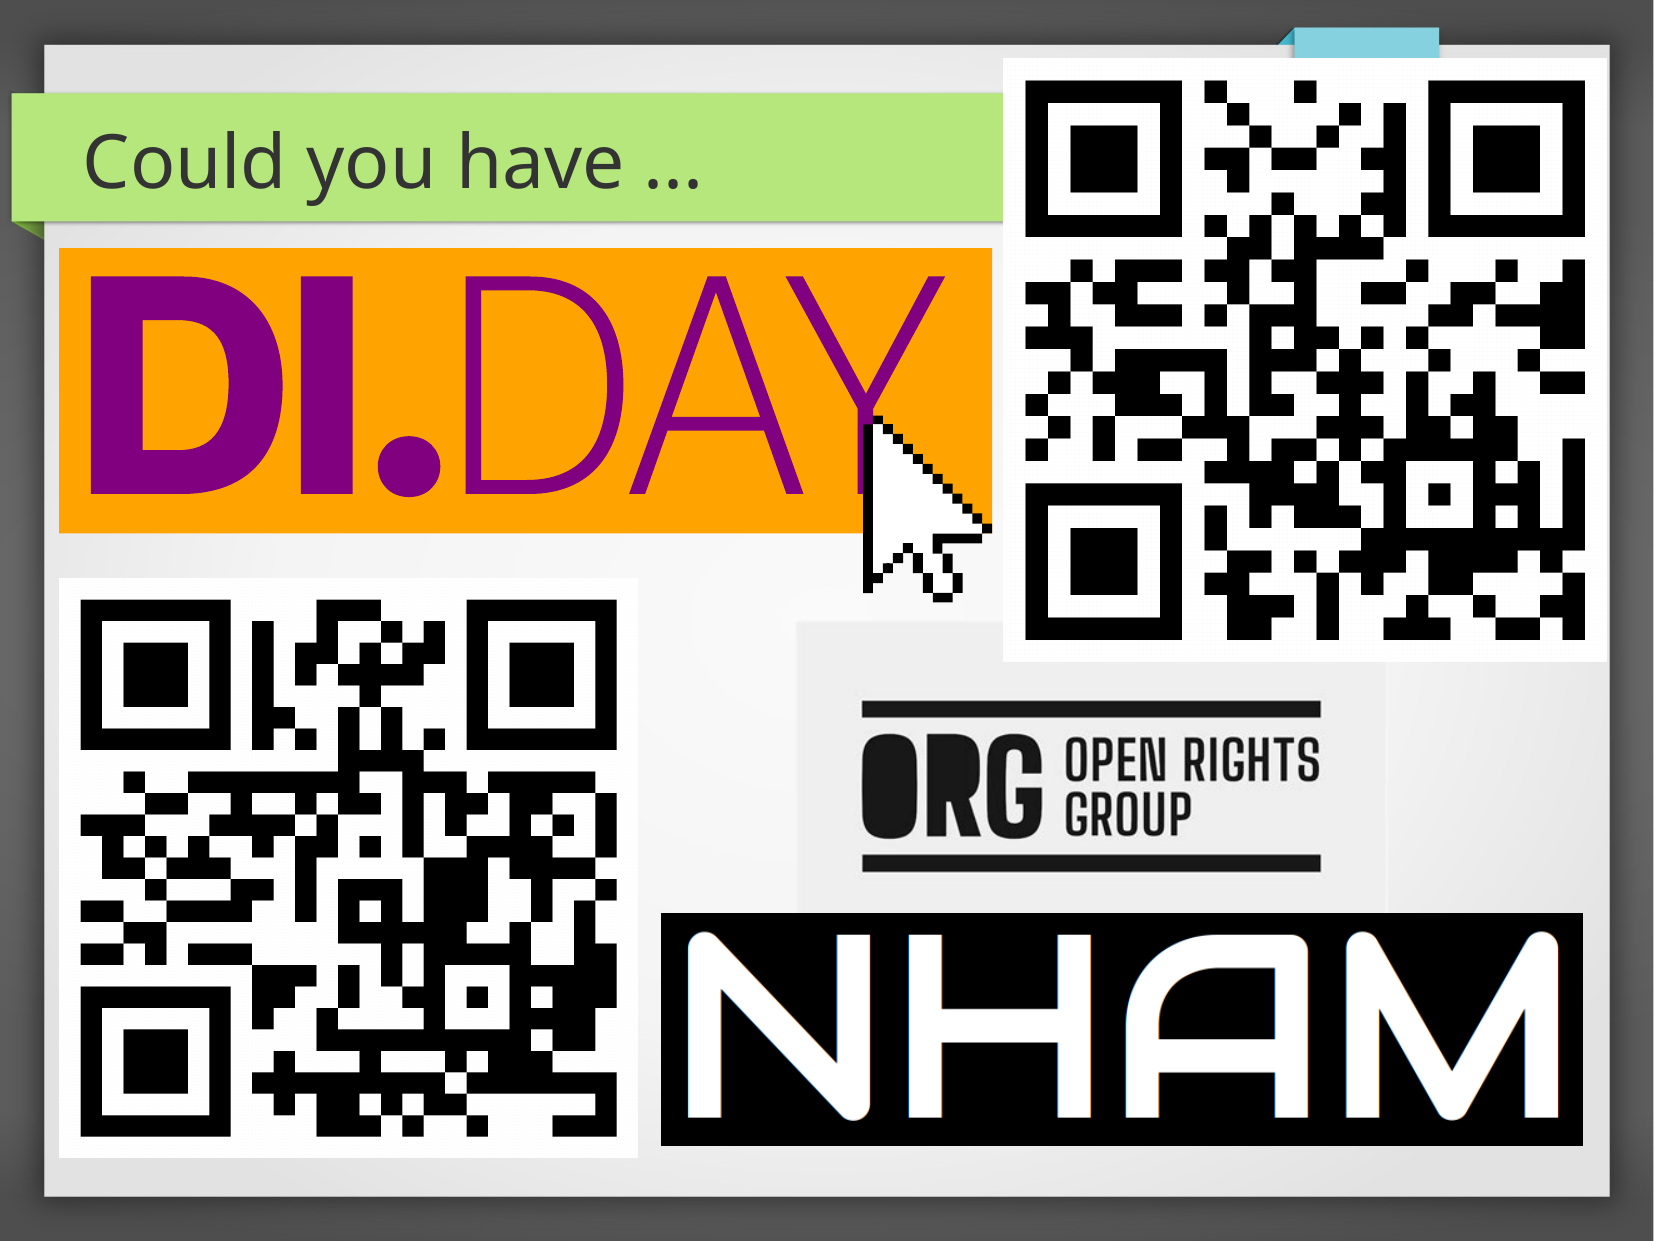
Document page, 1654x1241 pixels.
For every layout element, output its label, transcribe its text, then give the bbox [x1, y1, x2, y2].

title Could you have ... [82, 106, 1003, 213]
picture [0, 0, 1654, 1241]
